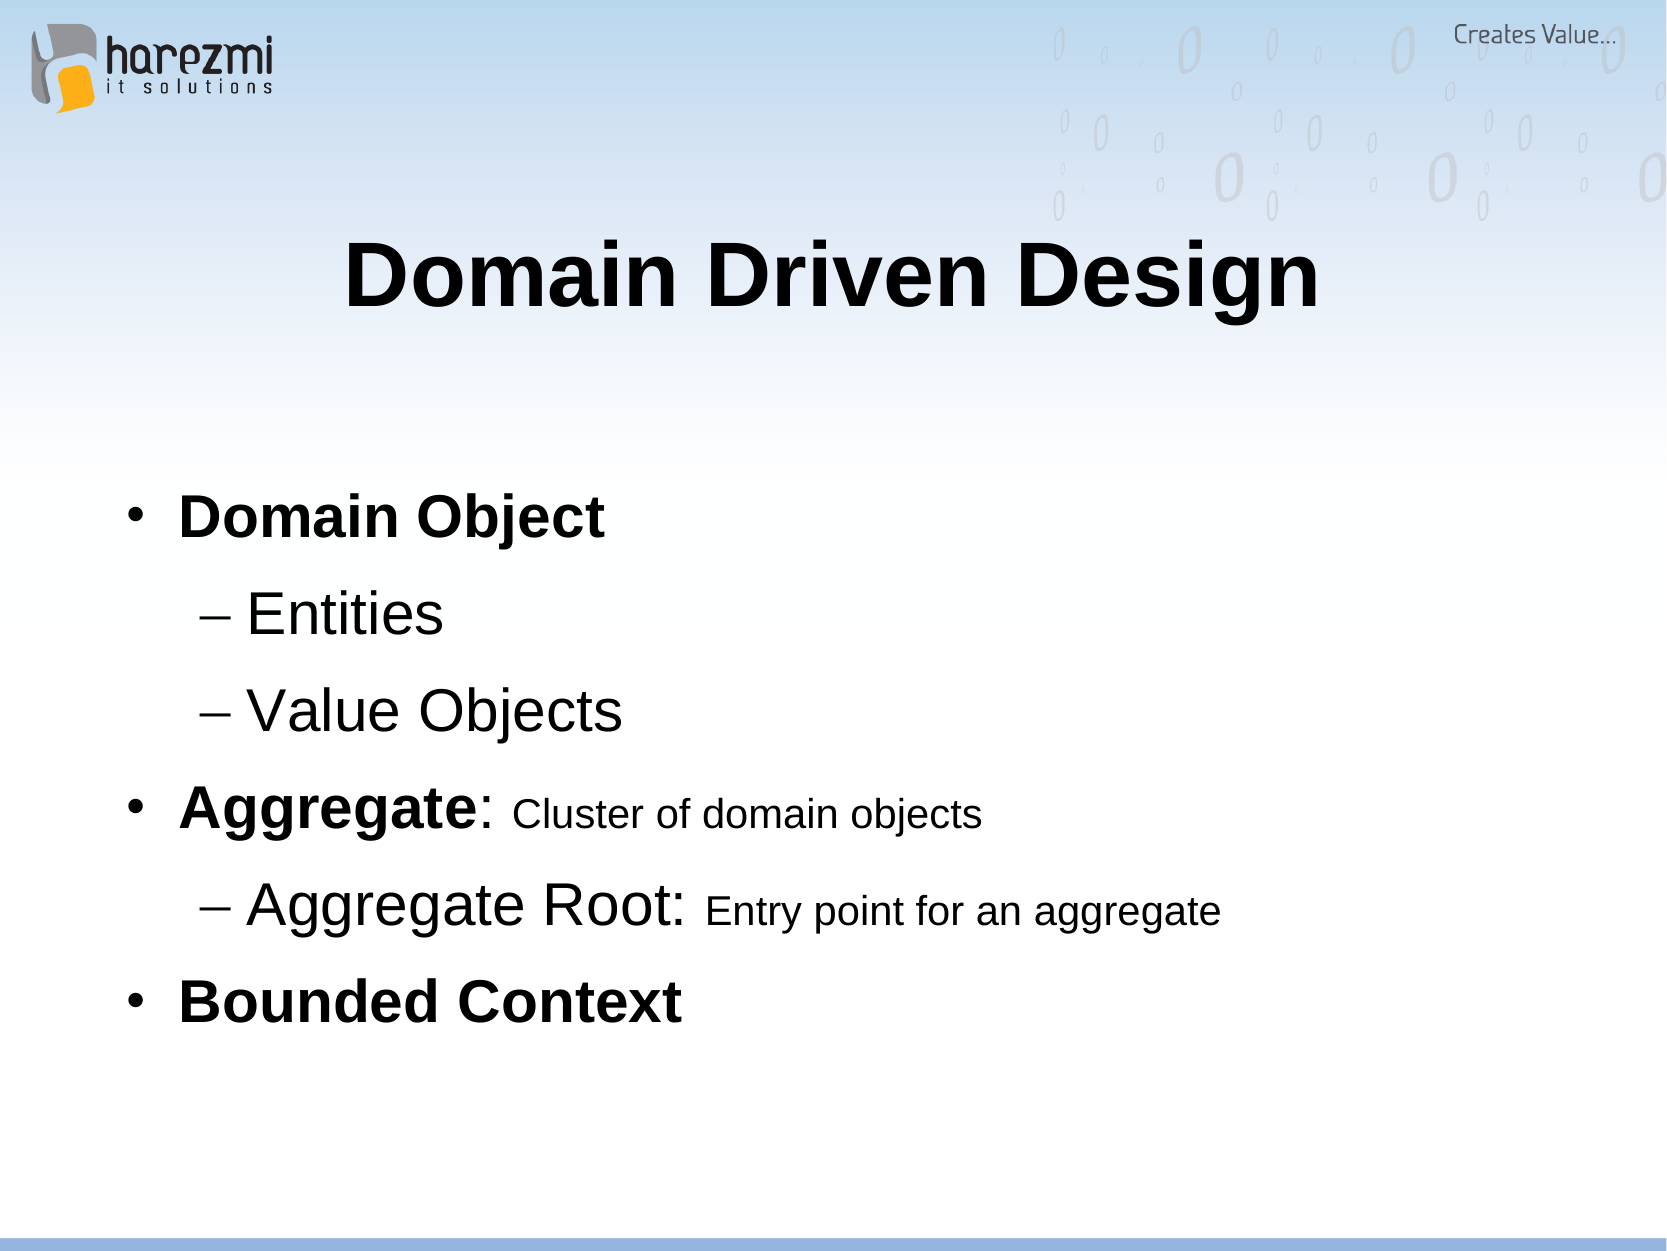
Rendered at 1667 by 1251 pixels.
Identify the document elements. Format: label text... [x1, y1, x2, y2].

picture [0, 0, 1667, 1251]
text_box Domain Object Entities Value Objects Aggregate: Cluster of domain objects Aggregate Root: Entry point for an aggregate Bounded Context [124, 478, 1542, 1005]
text_box Domain Driven Design [83, 167, 1584, 377]
